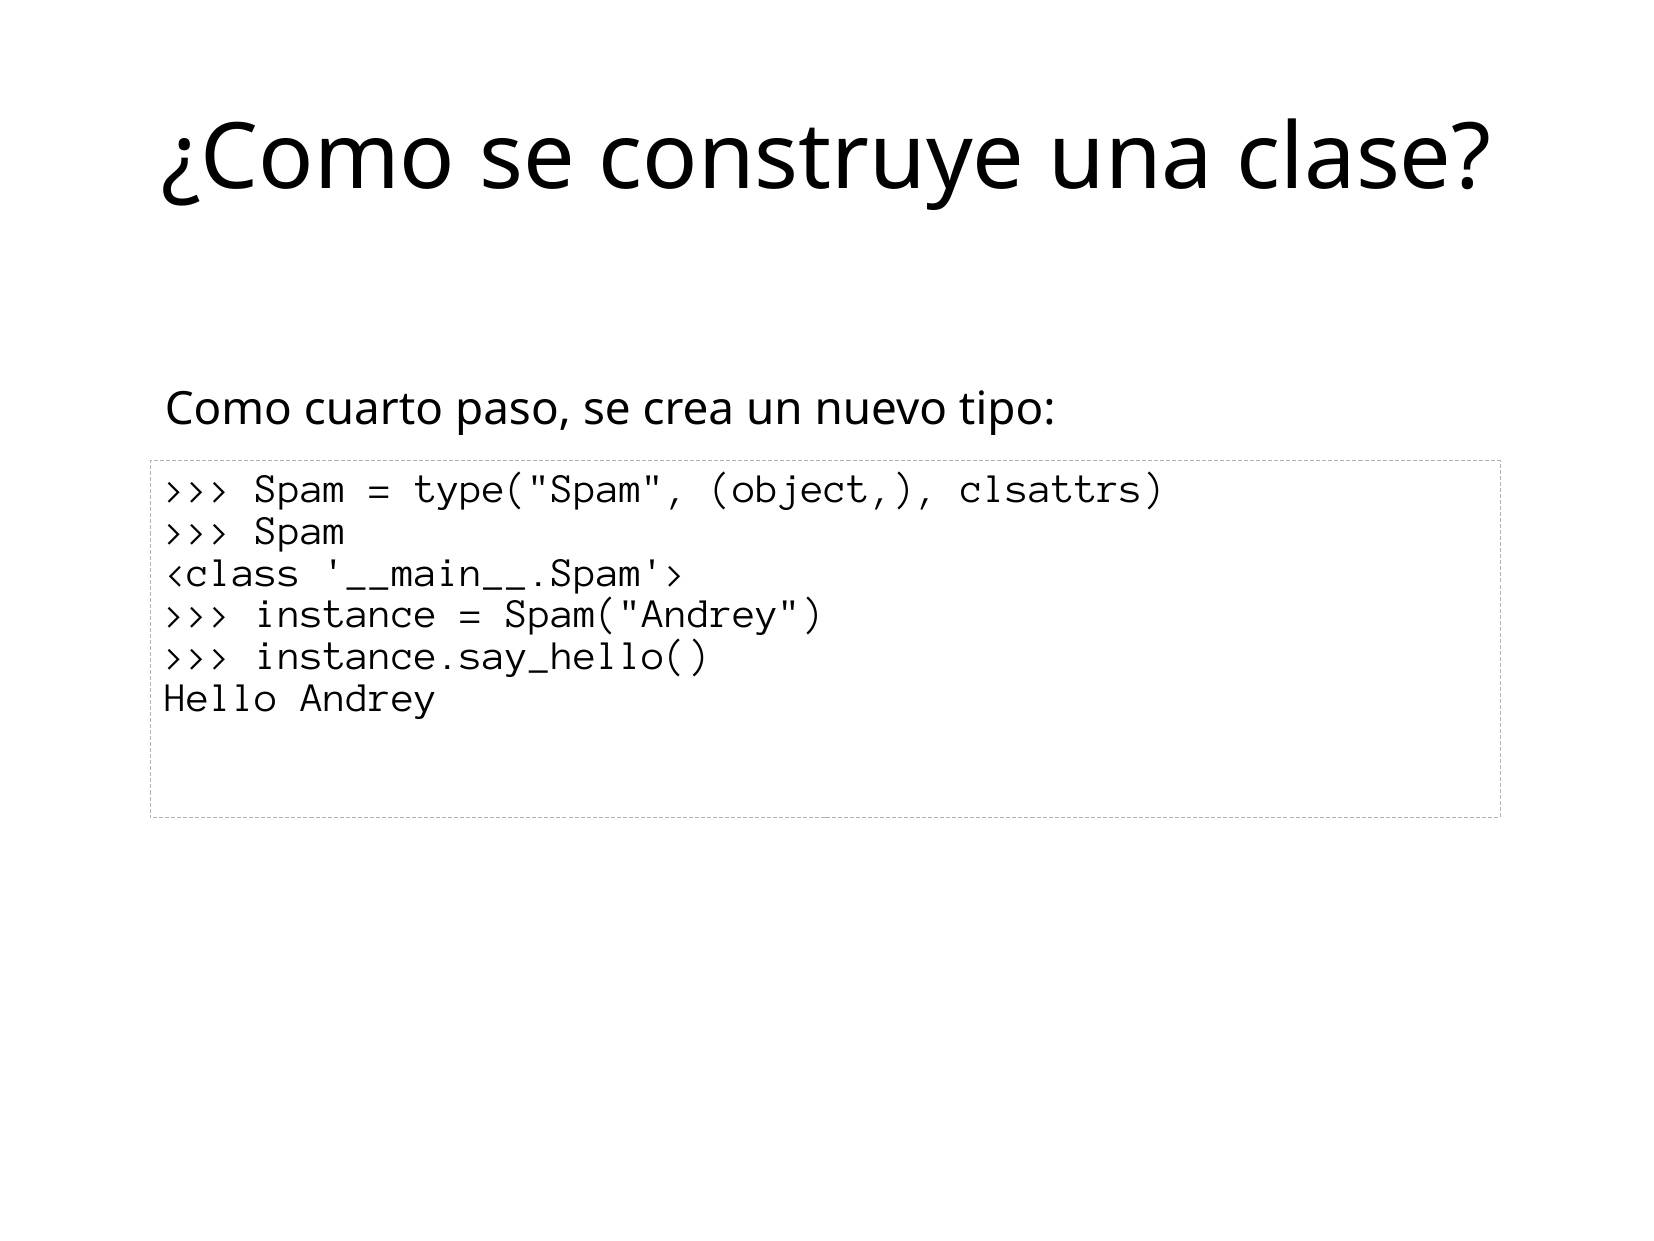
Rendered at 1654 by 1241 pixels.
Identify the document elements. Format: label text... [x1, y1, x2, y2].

text_box >>> Spam = type("Spam", (object,), clsattrs) >>> Spam <class '__main__.Spam'> >>> instance = Spam("Andrey") >>> instance.say_hello() Hello Andrey [150, 460, 1501, 727]
text_box Como cuarto paso, se crea un nuevo tipo: [150, 368, 1501, 437]
title ¿Como se construye una clase? [82, 49, 1571, 257]
